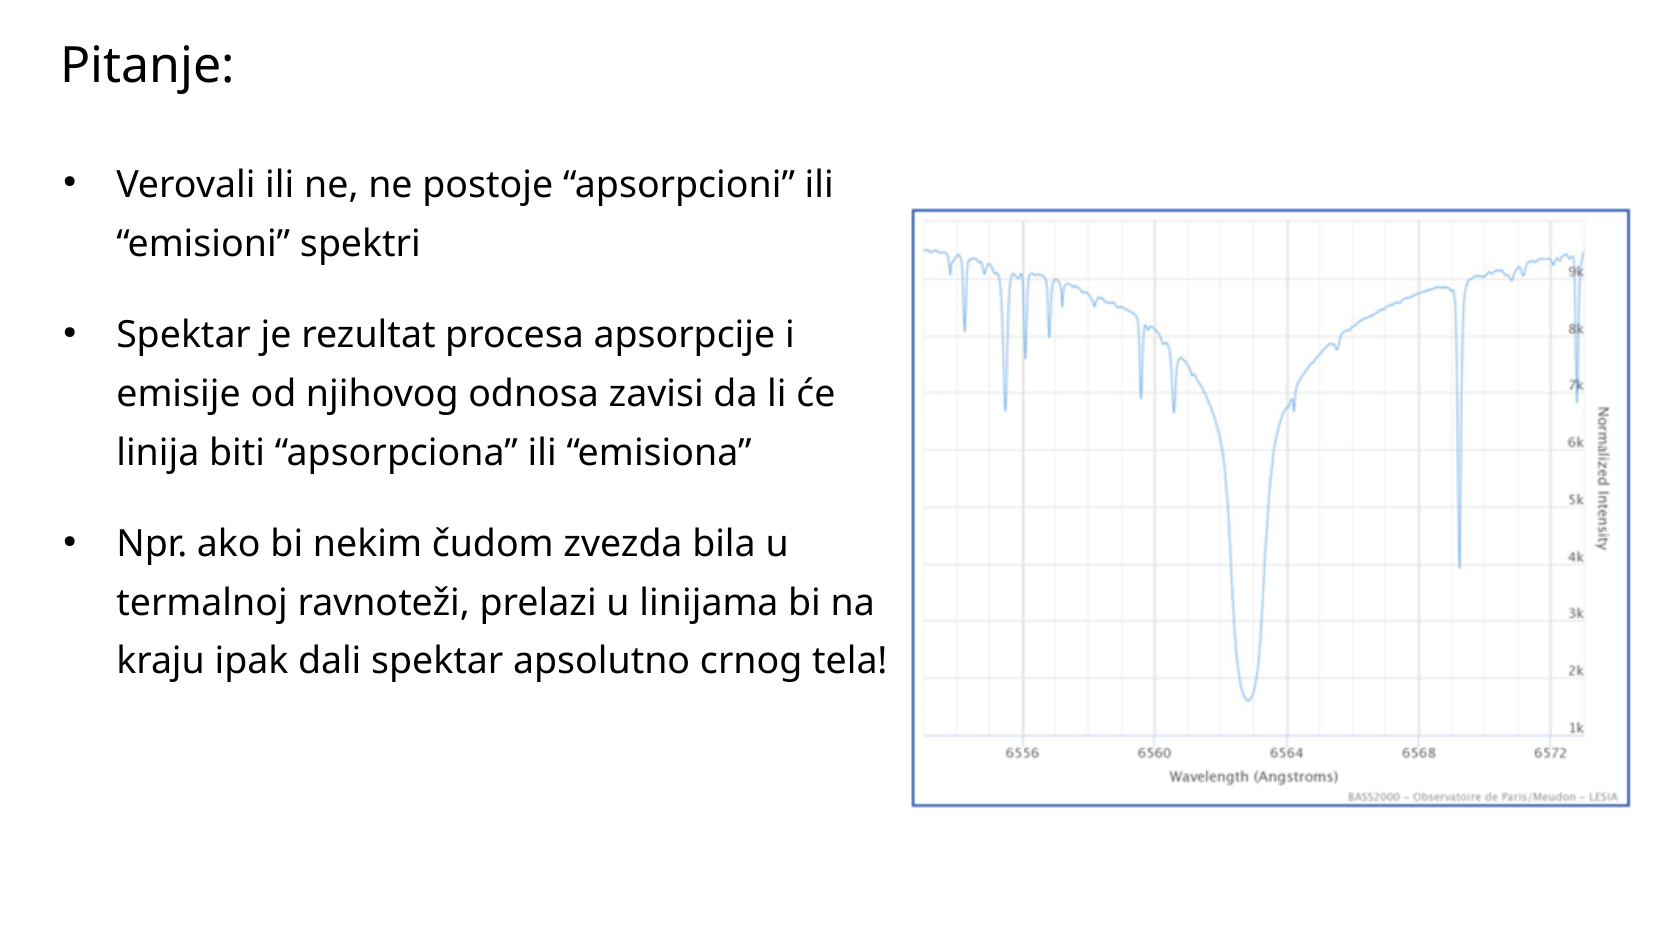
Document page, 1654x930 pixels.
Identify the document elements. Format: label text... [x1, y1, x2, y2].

picture [893, 193, 1653, 826]
title Pitanje: [59, 13, 1648, 113]
list Verovali ili ne, ne postoje “apsorpcioni” ili “emisioni” spektri Spektar je rezultat procesa apsorpcije i emisije od njihovog odnosa zavisi da li će linija biti “apsorpciona” ili “emisiona” Npr. ako bi nekim čudom zvezda bila u termalnoj ravnoteži, prelazi u linijama bi na kraju ipak dali spektar apsolutno crnog tela! [45, 149, 901, 880]
